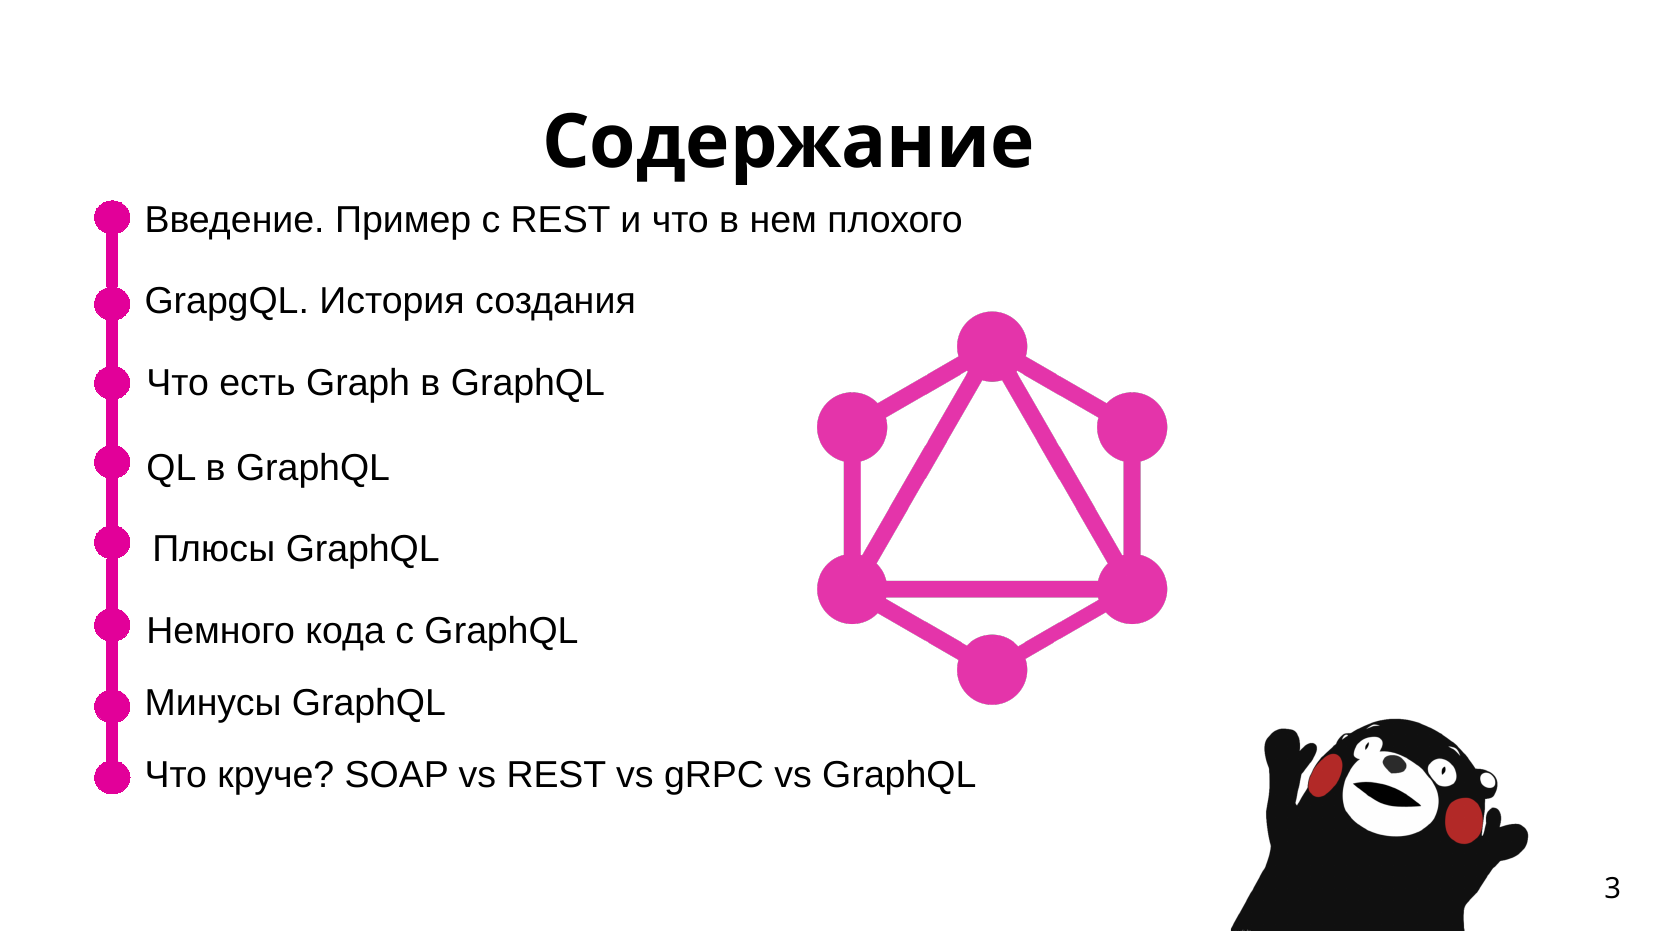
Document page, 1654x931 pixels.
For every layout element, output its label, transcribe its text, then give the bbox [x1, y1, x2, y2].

text_box Немного кода с GraphQL [131, 602, 981, 660]
text_box [94, 446, 130, 478]
title Содержание [540, 0, 1114, 190]
text_box GrapgQL. История создания [129, 271, 979, 329]
text_box Что круче? SOAP vs REST vs gRPC vs GraphQL [129, 746, 1028, 846]
text_box [94, 287, 130, 321]
text_box [94, 525, 130, 559]
text_box [94, 689, 130, 722]
text_box [94, 366, 130, 400]
text_box Минусы GraphQL [129, 674, 979, 732]
text_box Введение. Пример с REST и что в нем плохого [129, 191, 979, 249]
picture [791, 307, 1193, 709]
text_box QL в GraphQL [131, 439, 981, 497]
text_box [94, 761, 129, 794]
text_box Что есть Graph в GraphQL [131, 354, 981, 412]
text_box [94, 200, 130, 234]
picture [1228, 593, 1571, 931]
text_box Плюсы GraphQL [137, 519, 987, 577]
text_box [94, 608, 130, 642]
text_box <номер> [1598, 875, 1630, 910]
